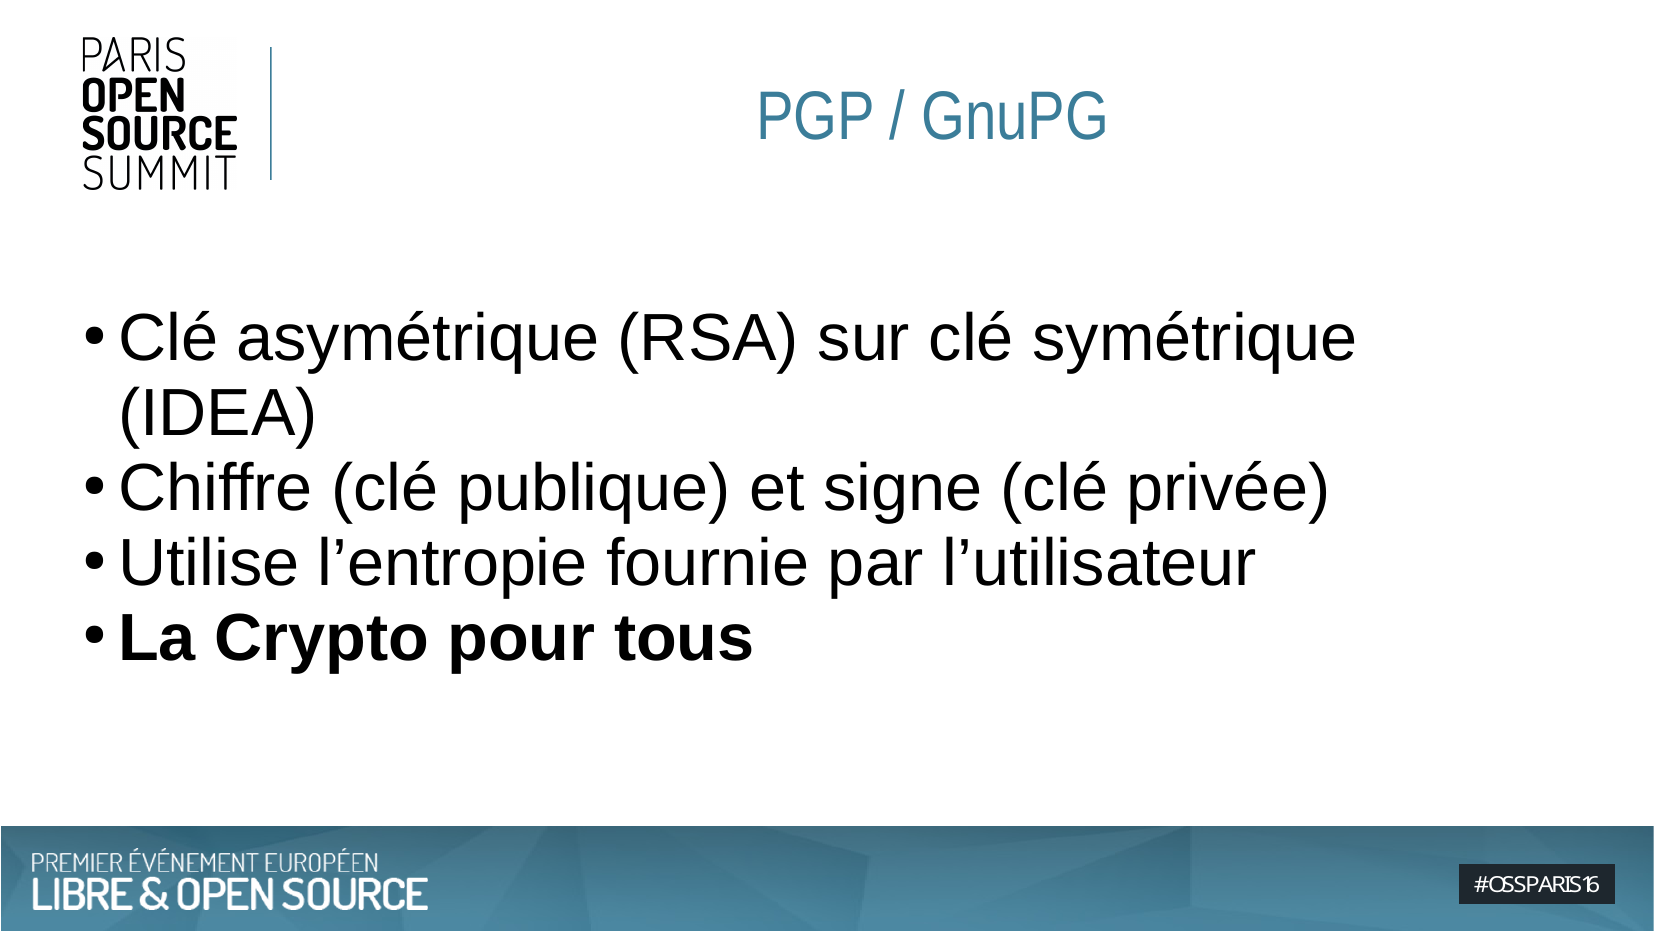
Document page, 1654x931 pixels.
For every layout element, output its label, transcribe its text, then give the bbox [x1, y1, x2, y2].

subtitle Clé asymétrique (RSA) sur clé symétrique (IDEA) Chiffre (clé publique) et signe (clé privée) Utilise l’entropie fournie par l’utilisateur La Crypto pour tous [82, 217, 1571, 758]
title PGP / GnuPG [295, 37, 1571, 193]
